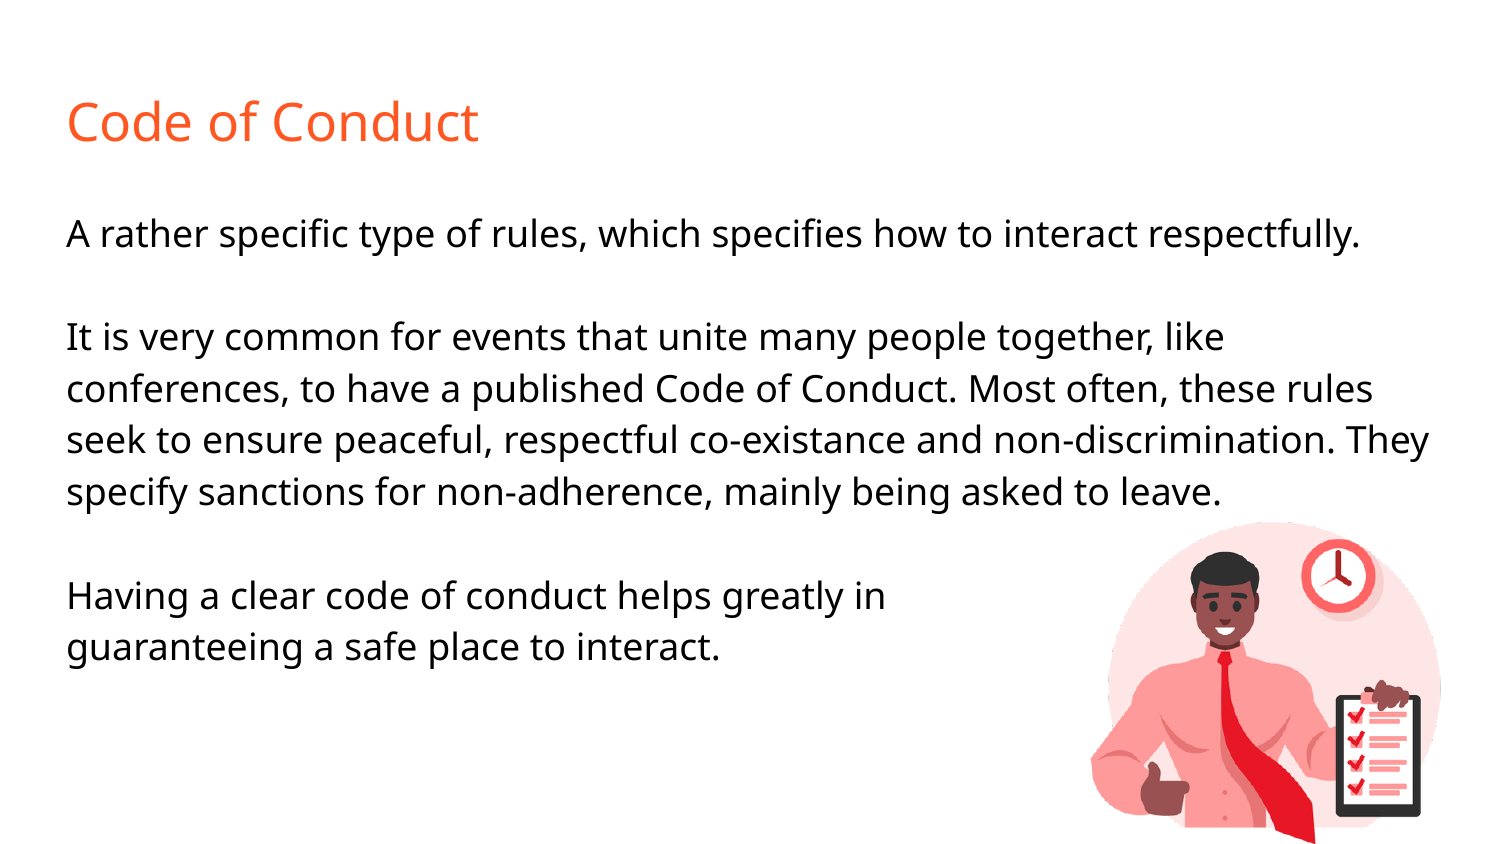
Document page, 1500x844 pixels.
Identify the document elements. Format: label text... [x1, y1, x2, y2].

title Code of Conduct [51, 72, 1449, 167]
picture [1068, 494, 1469, 844]
list A rather specific type of rules, which specifies how to interact respectfully. It is very common for events that unite many people together, like conferences, to have a published Code of Conduct. Most often, these rules seek to ensure peaceful, respectful co-existance and non-discrimination. They specify sanctions for non-adherence, mainly being asked to leave. Having a clear code of conduct helps greatly in guaranteeing a safe place to interact. [51, 187, 1449, 749]
